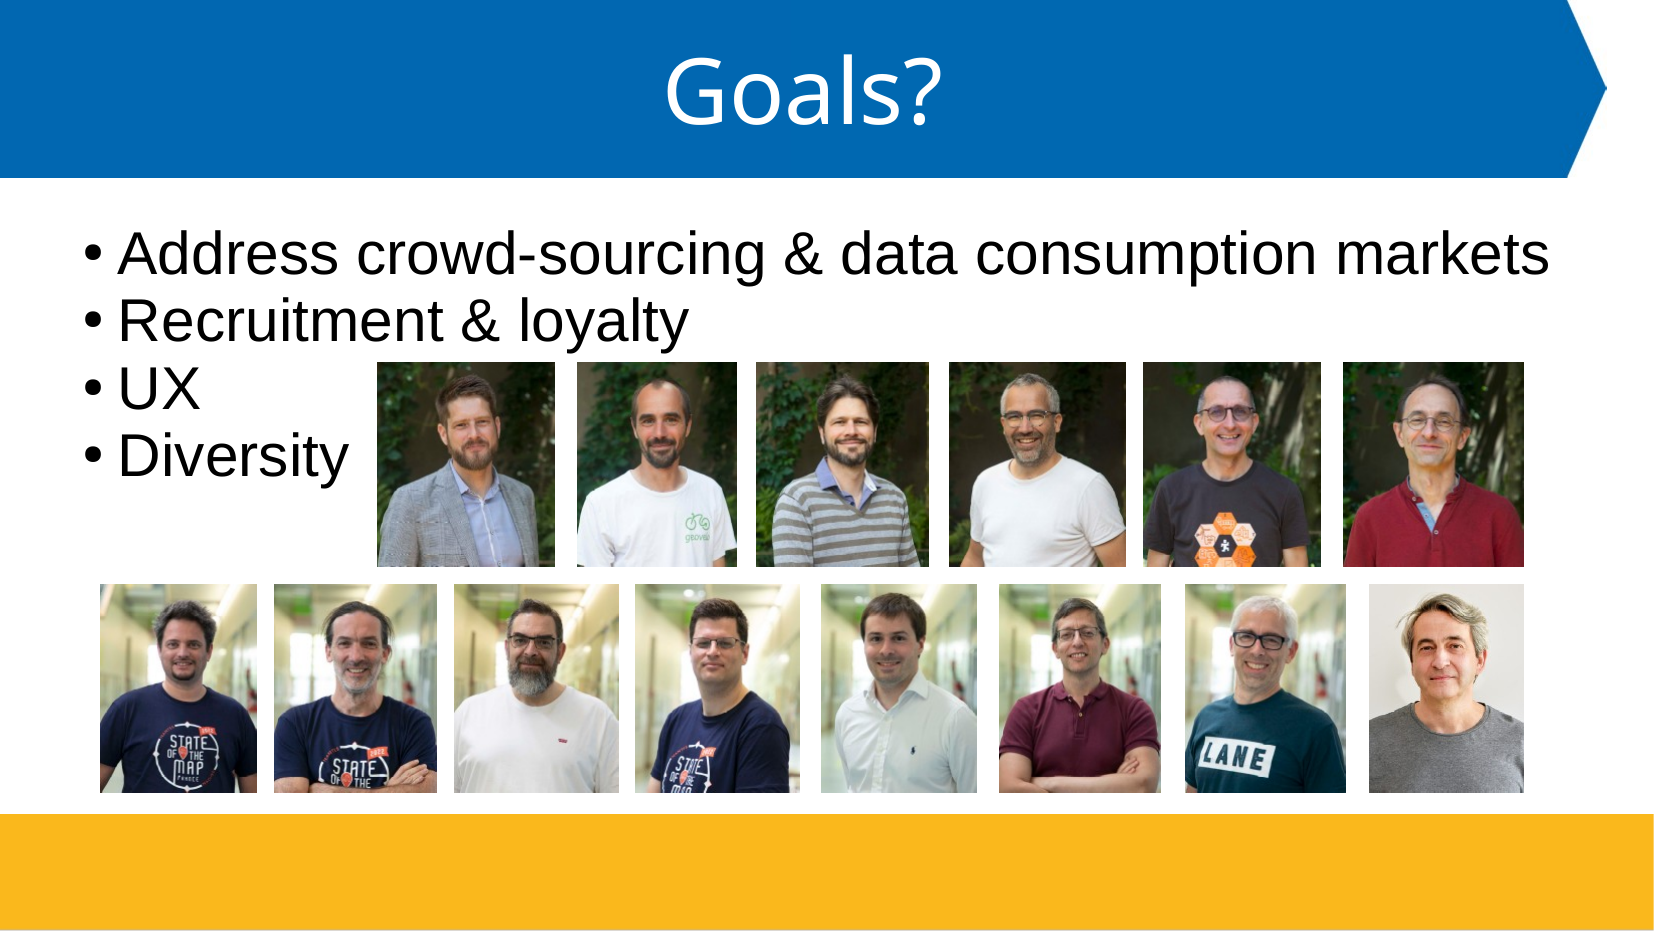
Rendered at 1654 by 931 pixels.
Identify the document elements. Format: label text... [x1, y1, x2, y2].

picture [1143, 362, 1321, 567]
picture [1369, 584, 1524, 794]
picture [999, 584, 1161, 794]
picture [756, 362, 929, 567]
picture [1283, 714, 1292, 722]
subtitle Address crowd-sourcing & data consumption markets Recruitment & loyalty UX Diversity [82, 219, 1571, 497]
picture [454, 584, 619, 794]
picture [377, 362, 555, 567]
picture [1343, 362, 1524, 567]
picture [1185, 584, 1346, 794]
picture [100, 584, 257, 794]
picture [274, 584, 437, 793]
picture [0, 814, 1654, 931]
title Goals? [59, 23, 1548, 154]
picture [577, 362, 737, 567]
picture [0, 0, 1607, 178]
picture [1339, 787, 1346, 794]
picture [635, 584, 800, 794]
picture [949, 362, 1126, 567]
picture [821, 584, 977, 794]
